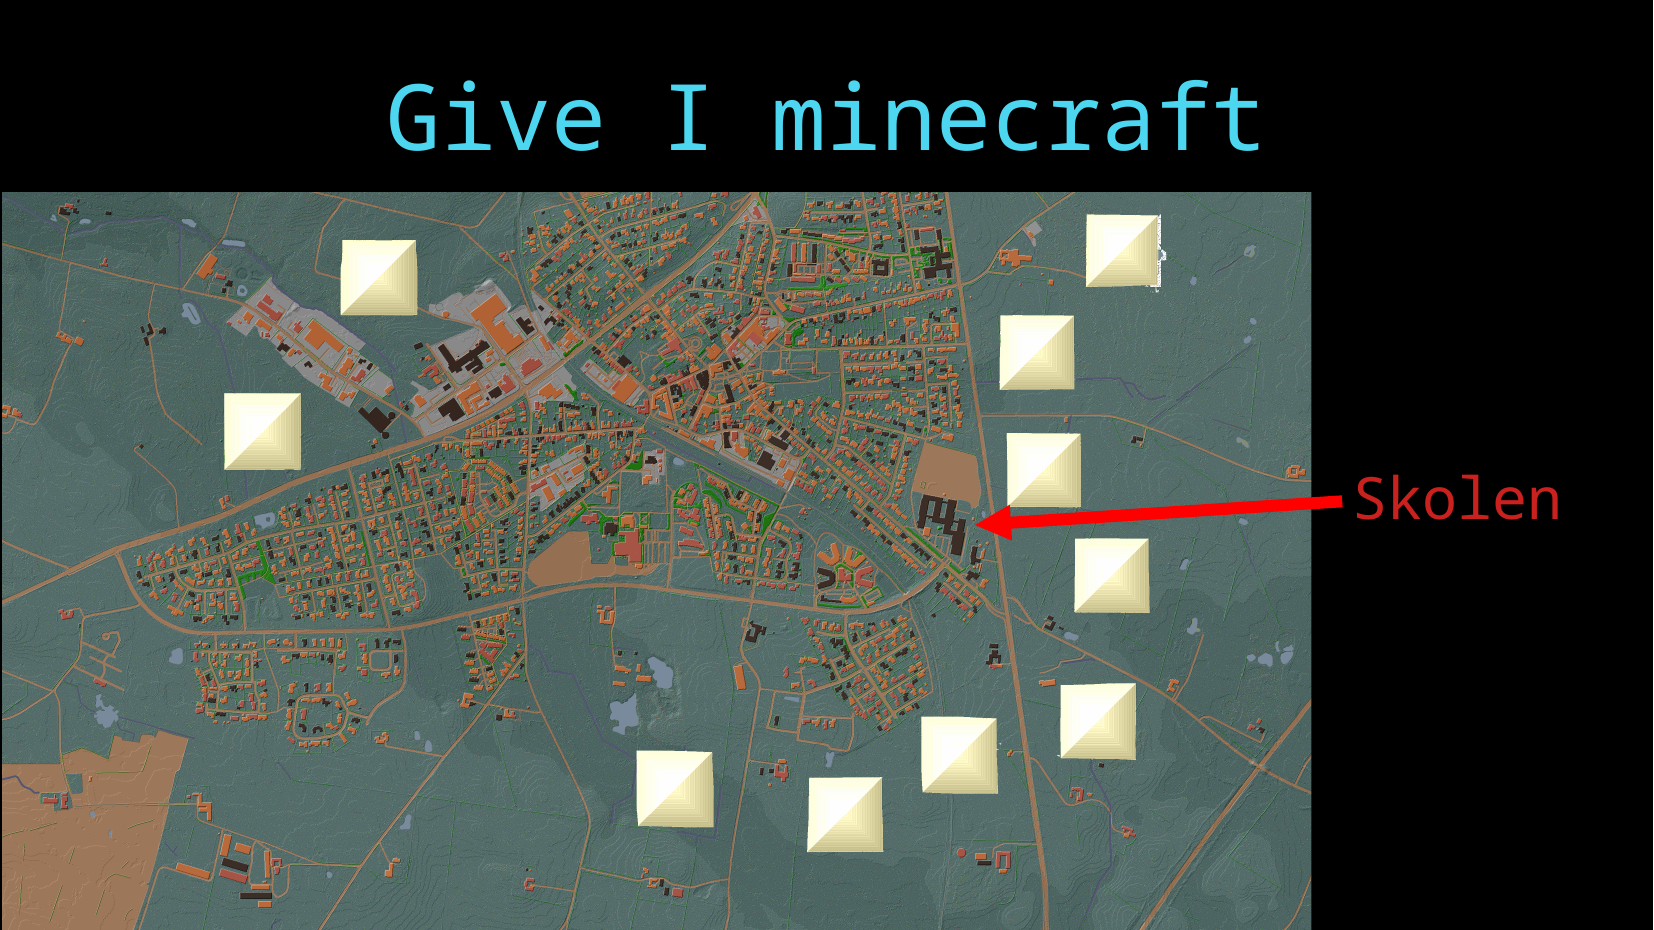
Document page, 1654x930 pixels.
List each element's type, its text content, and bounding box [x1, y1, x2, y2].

title Give I minecraft [82, 37, 1571, 193]
picture [2, 192, 1312, 930]
text_box Skolen [1338, 449, 1653, 638]
